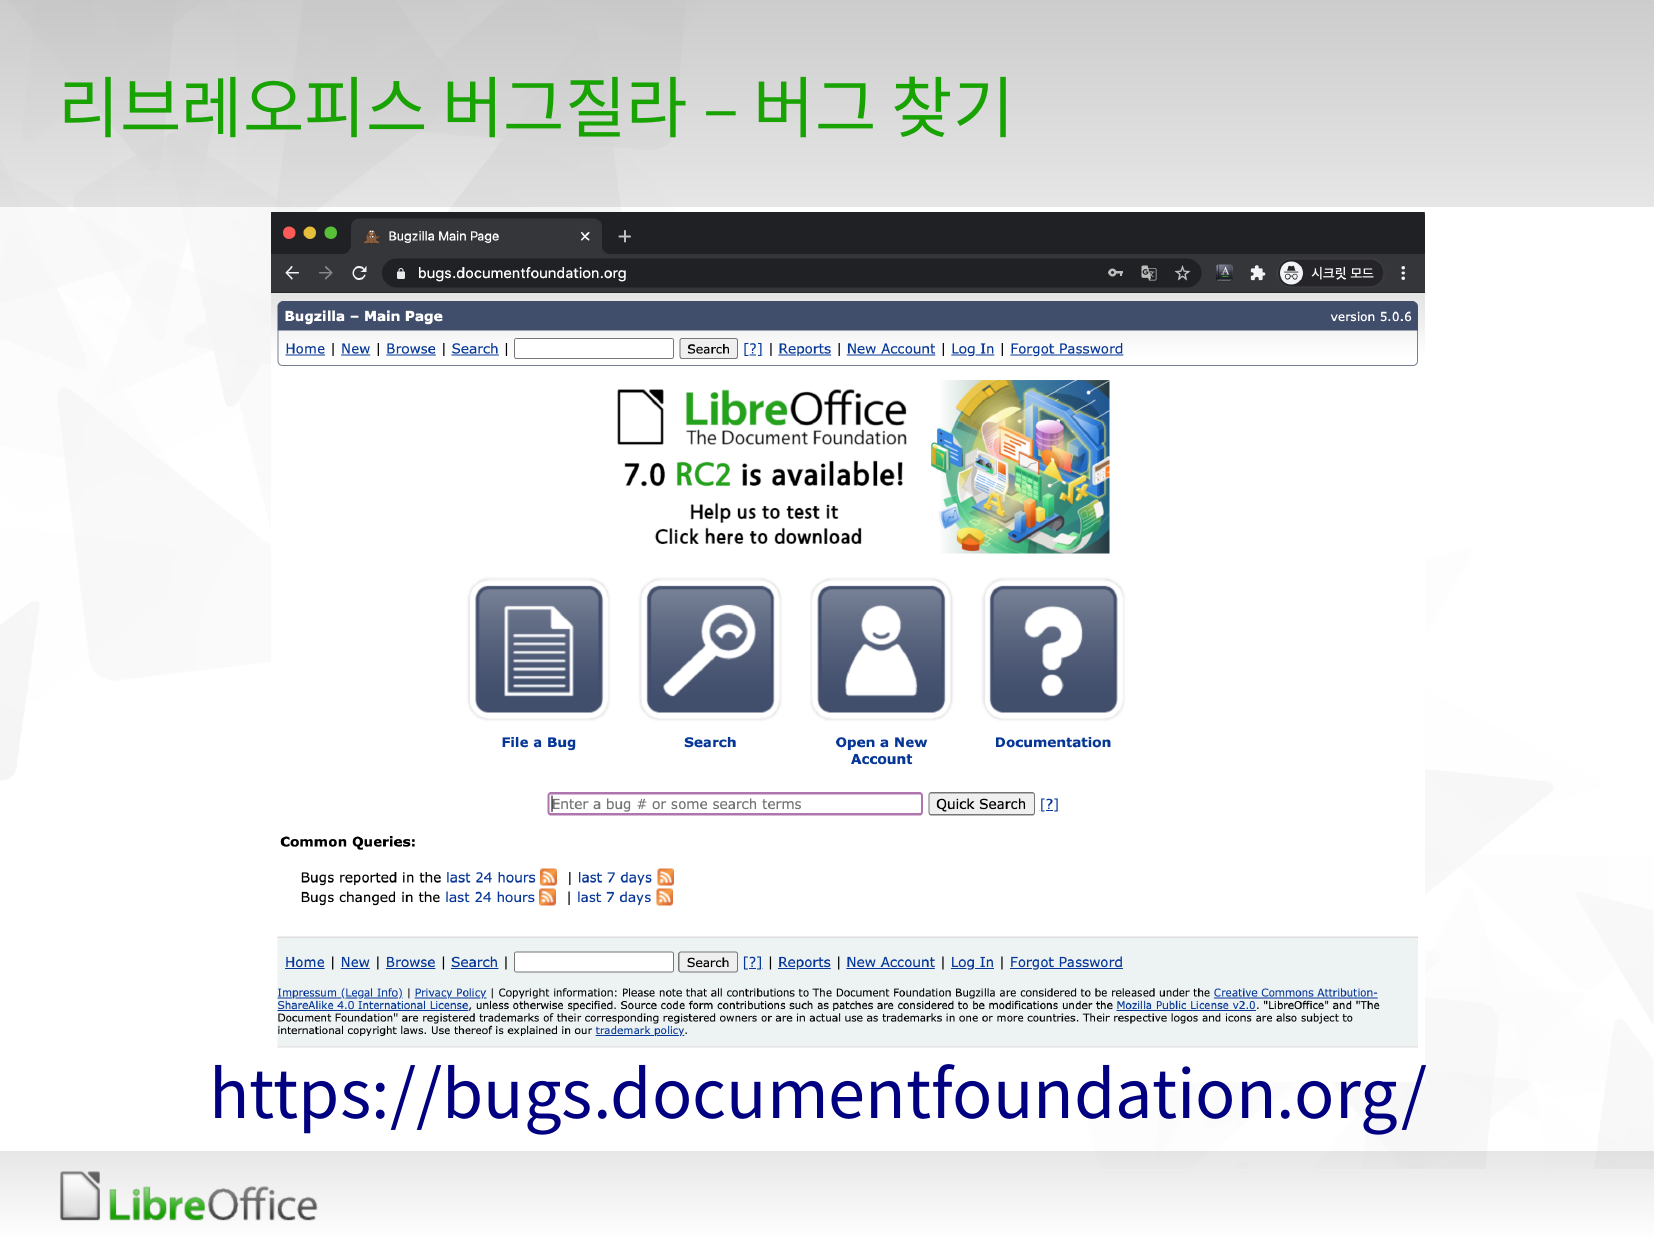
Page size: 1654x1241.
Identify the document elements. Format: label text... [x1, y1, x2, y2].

title 리브레오피스 버그질라 – 버그 찾기 [59, 29, 1595, 178]
picture [0, 0, 1654, 1169]
picture [41, 1152, 337, 1240]
text_box https://bugs.documentfoundation.org/ [194, 1033, 1495, 1148]
